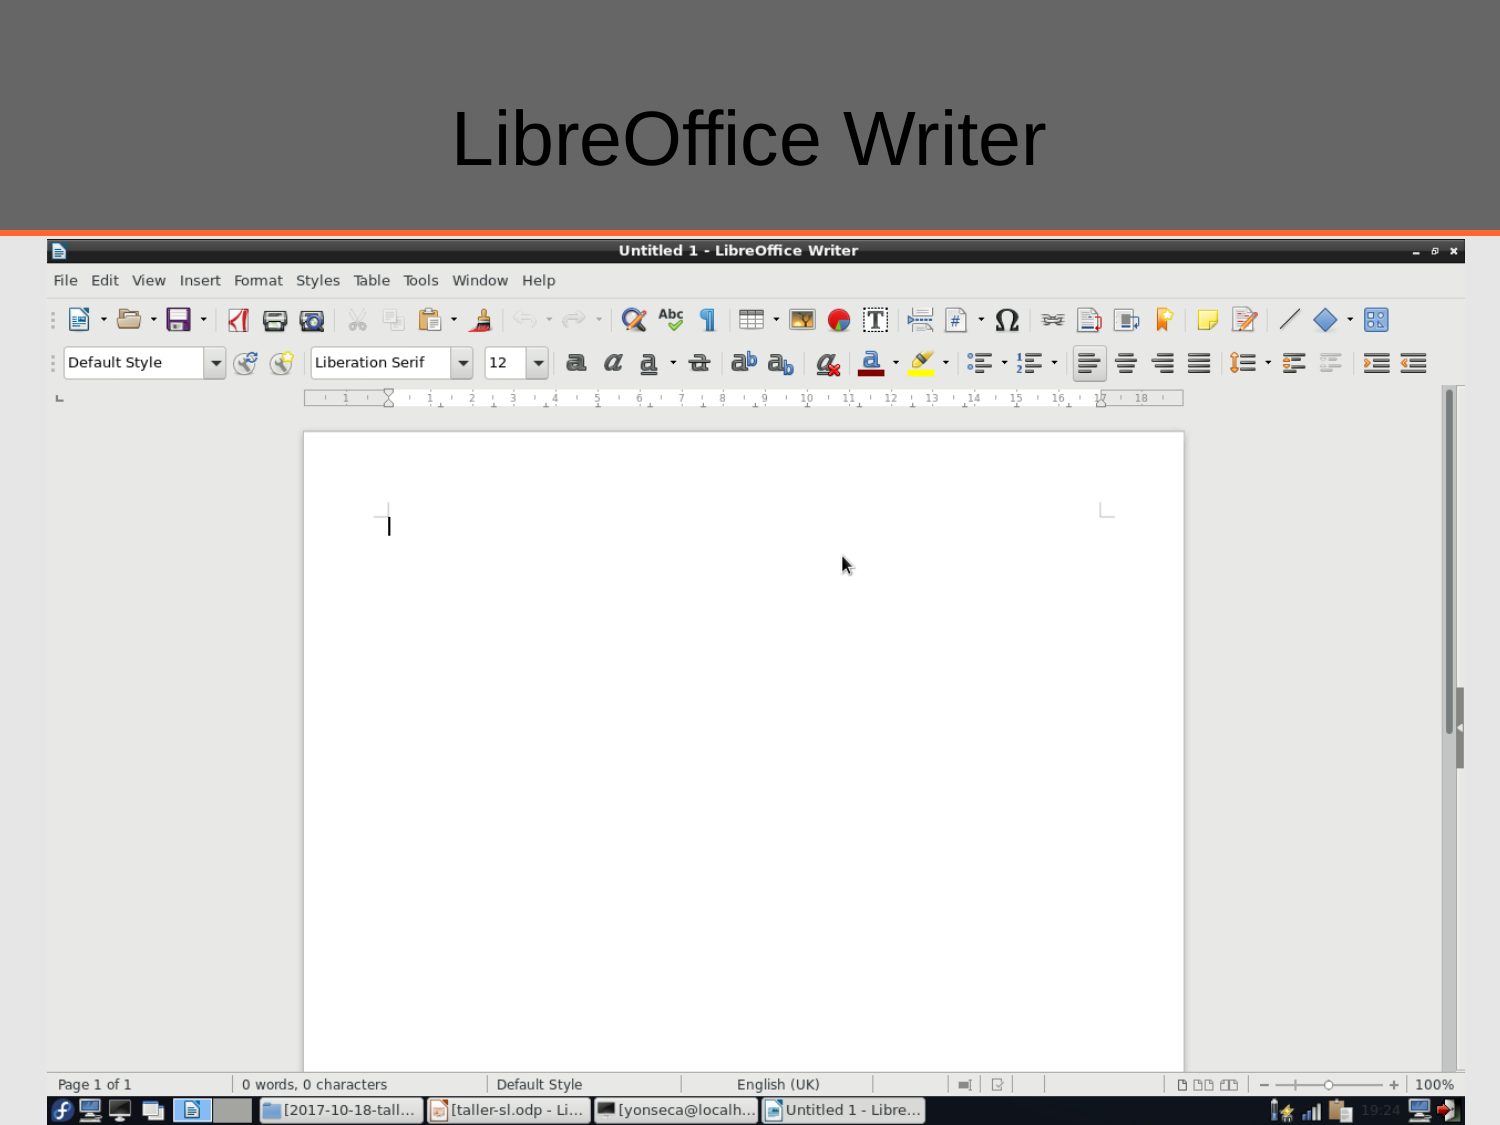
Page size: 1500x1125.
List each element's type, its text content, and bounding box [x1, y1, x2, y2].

picture [47, 239, 1465, 1125]
title LibreOffice Writer [75, 44, 1425, 233]
